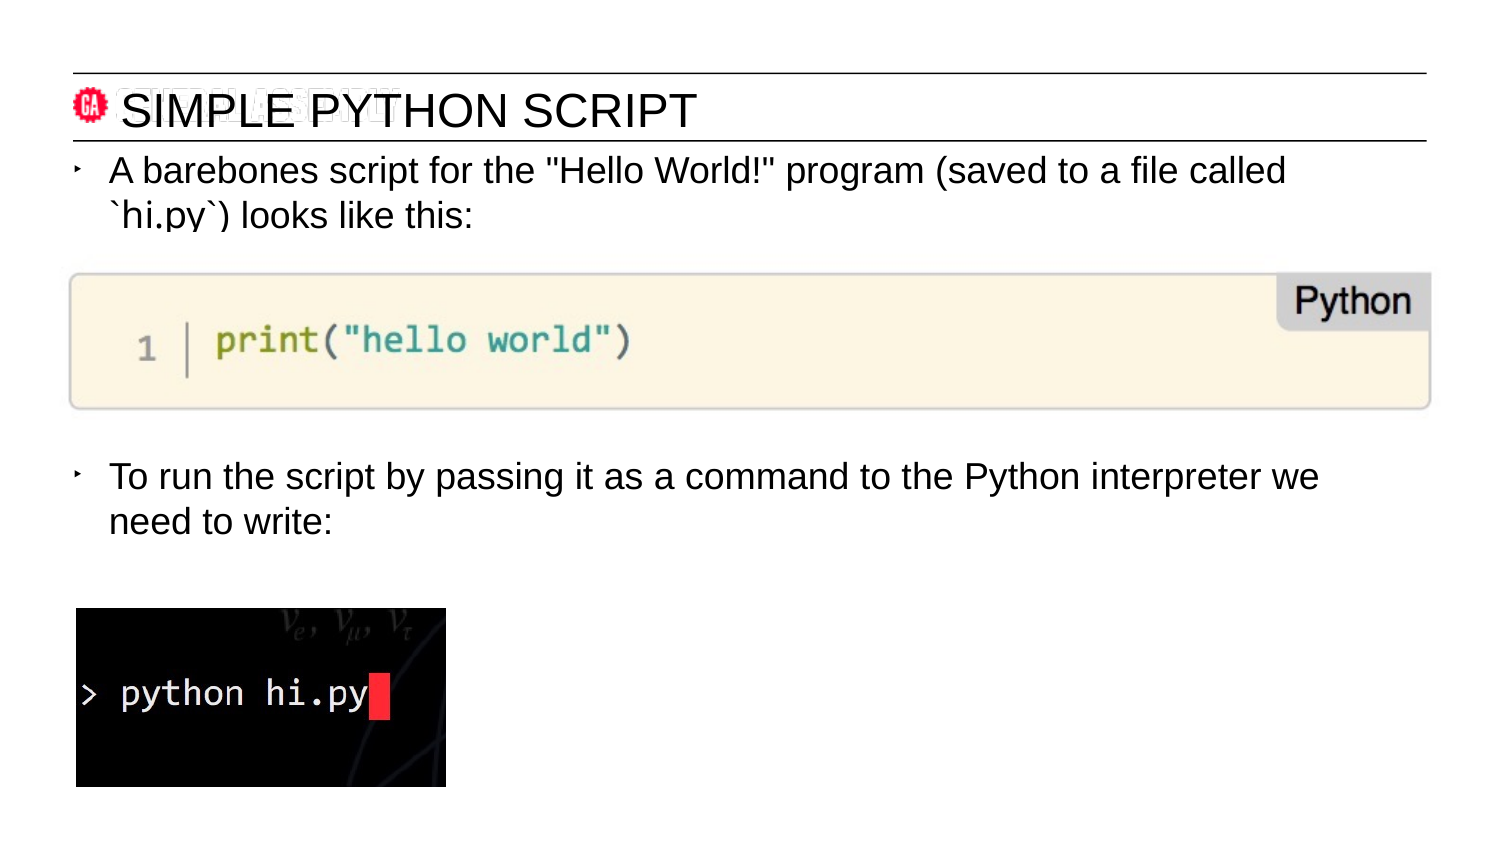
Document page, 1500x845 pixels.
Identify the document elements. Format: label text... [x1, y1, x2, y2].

text_box A barebones script for the "Hello World!" program (saved to a file called `hi.py`) looks like this: [73, 146, 1375, 232]
text_box SIMPLE PYTHON SCRIPT [120, 79, 1011, 129]
picture [73, 87, 120, 123]
picture [25, 232, 1496, 449]
picture [76, 608, 446, 787]
text_box To run the script by passing it as a command to the Python interpreter we need to write: [73, 451, 1375, 566]
